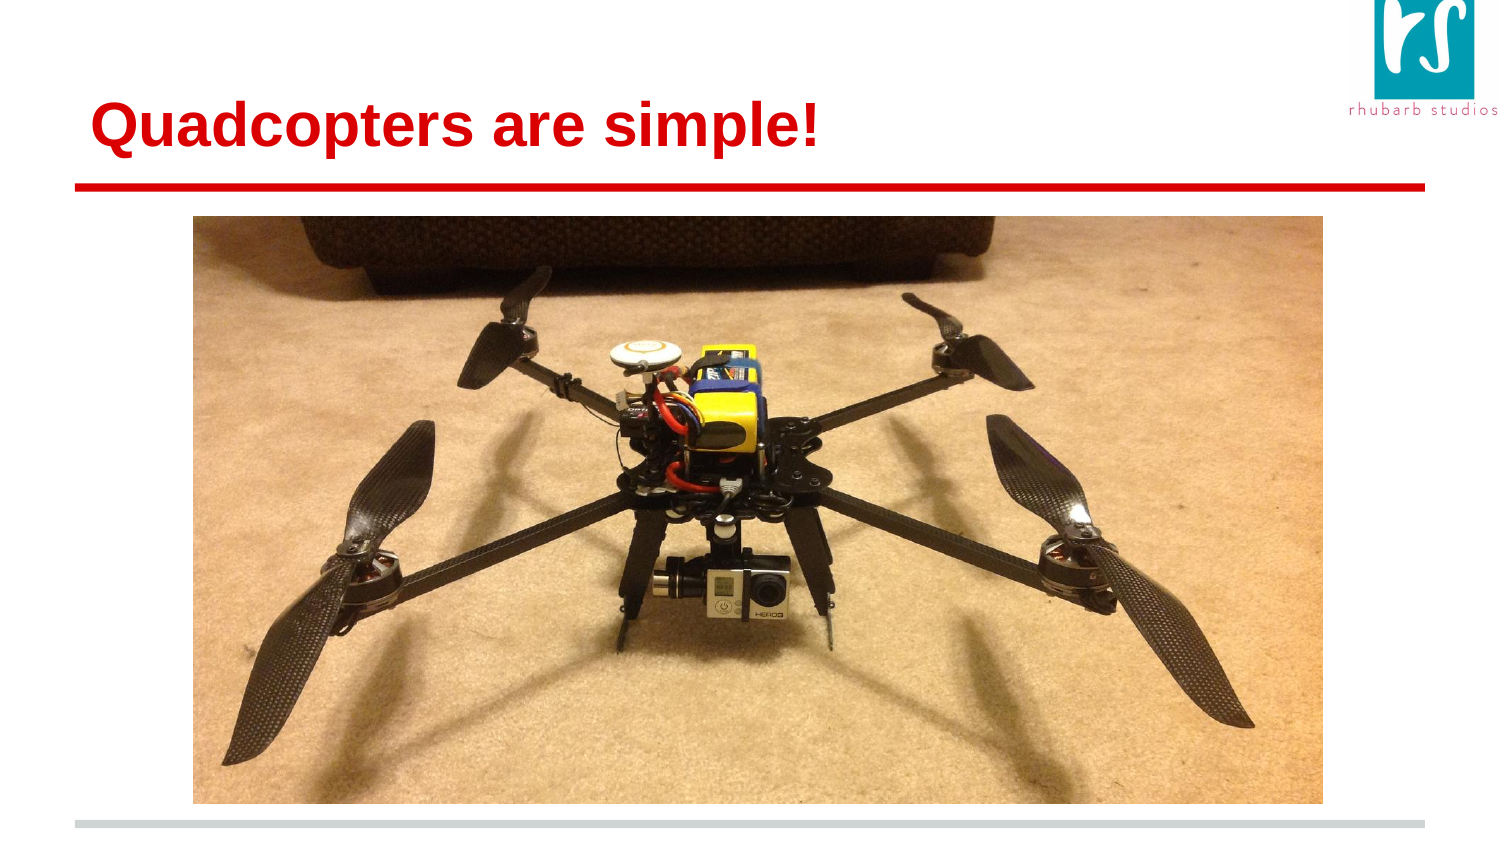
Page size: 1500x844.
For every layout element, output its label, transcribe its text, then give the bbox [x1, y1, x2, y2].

picture [1348, 0, 1500, 118]
title Quadcopters are simple! [75, 33, 1425, 175]
picture [193, 216, 1323, 804]
